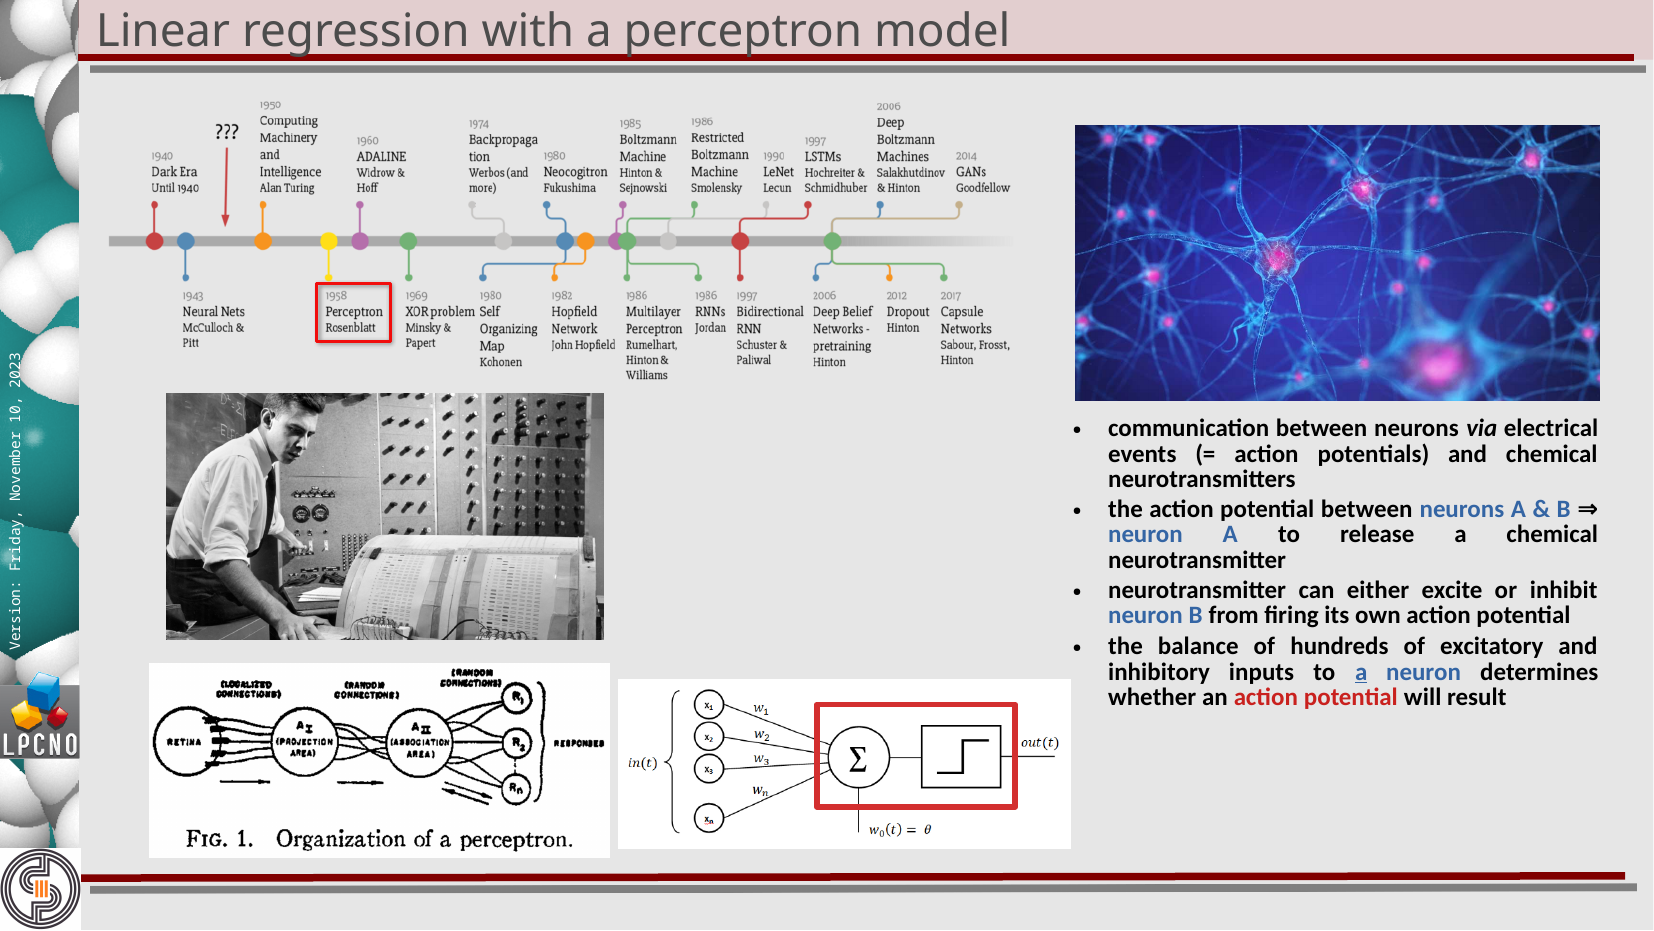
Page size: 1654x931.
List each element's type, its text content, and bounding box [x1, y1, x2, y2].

text_box communication between neurons via electrical events (= action potentials) and chemical neurotransmitters the action potential between neurons A & B ⇒ neuron A to release a chemical neurotransmitter neurotransmitter can either excite or inhibit neuron B from firing its own action potential the balance of hundreds of excitatory and inhibitory inputs to a neuron determines whether an action potential will result [1057, 410, 1614, 749]
picture [1075, 125, 1600, 401]
picture [91, 82, 1030, 384]
title Linear regression with a perceptron model [78, 0, 1654, 58]
picture [166, 393, 604, 640]
picture [0, 0, 81, 930]
picture [149, 663, 610, 859]
picture [618, 679, 1071, 849]
